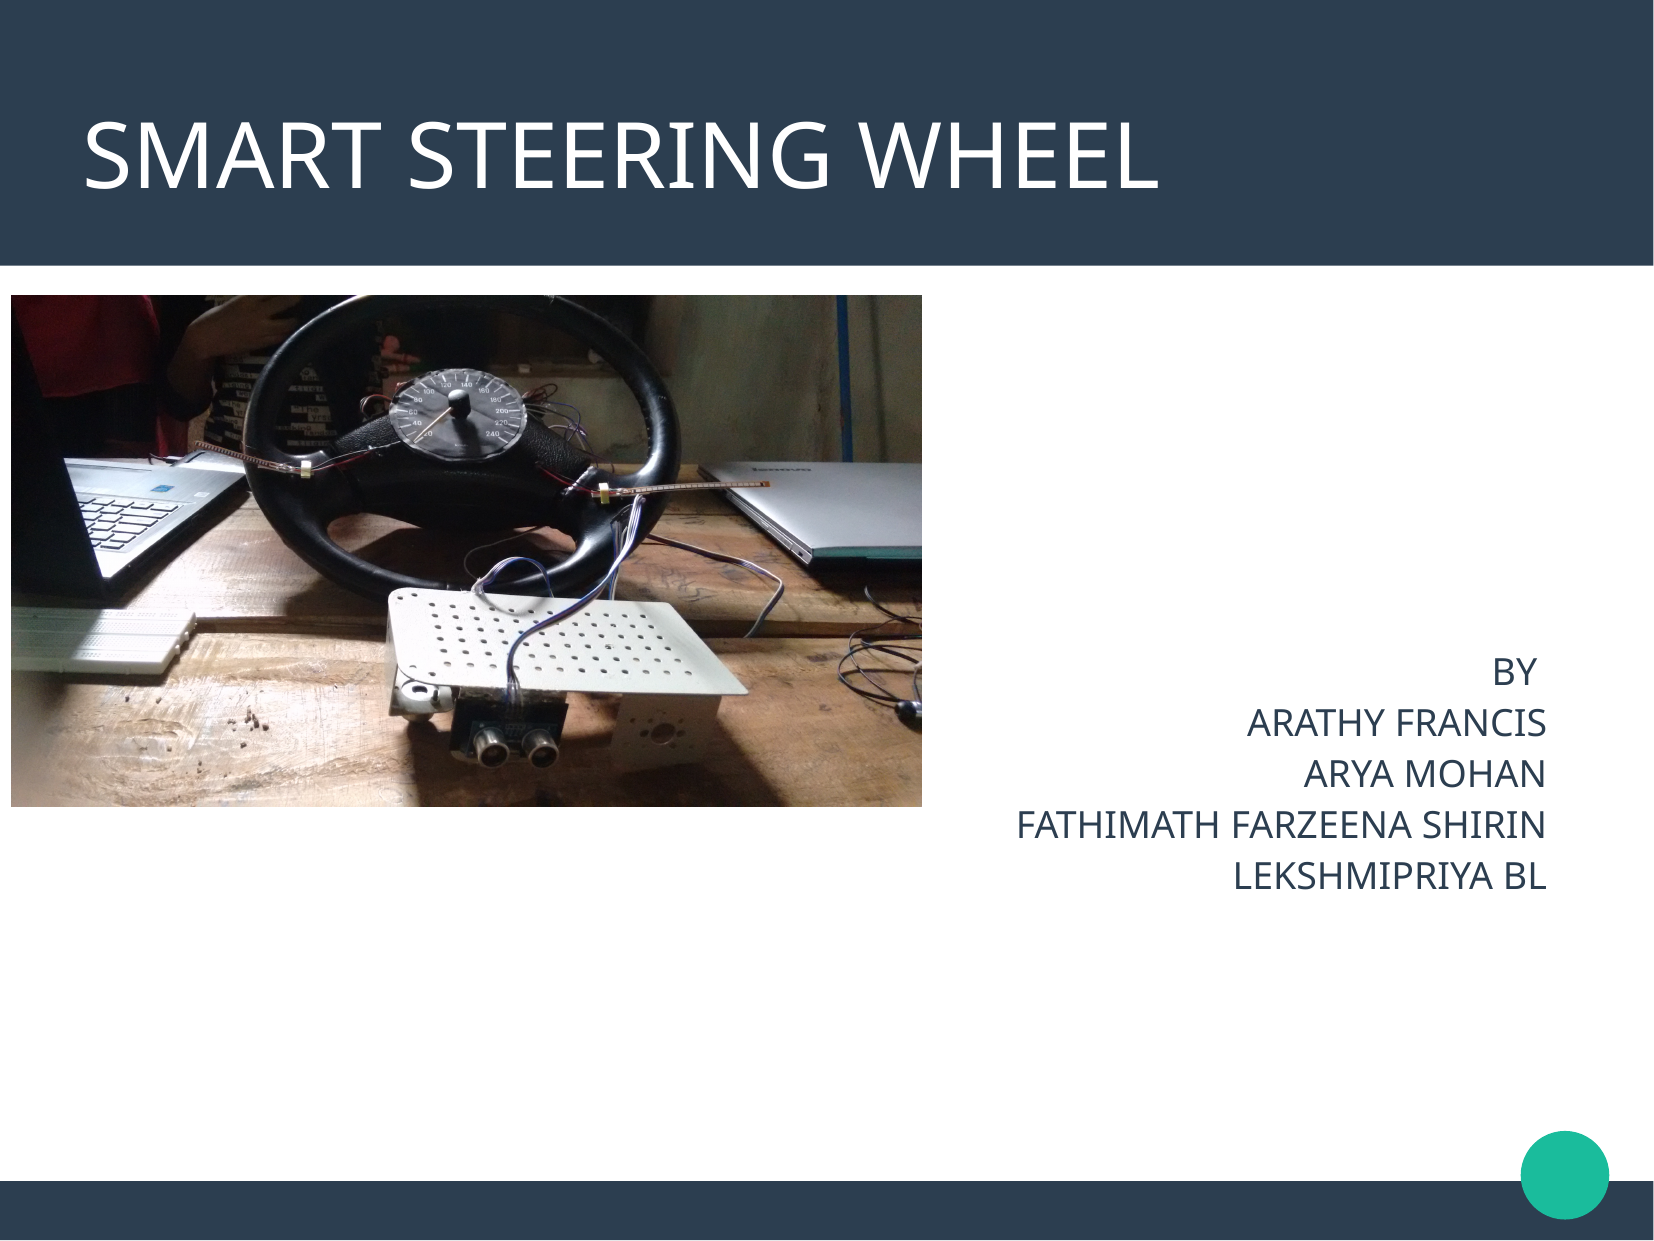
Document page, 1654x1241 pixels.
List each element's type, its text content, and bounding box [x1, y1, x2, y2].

picture [11, 295, 922, 807]
title SMART STEERING WHEEL [82, 0, 1571, 359]
subtitle BY ARATHY FRANCIS ARYA MOHAN FATHIMATH FARZEENA SHIRIN LEKSHMIPRIYA BL [59, 413, 1548, 1133]
